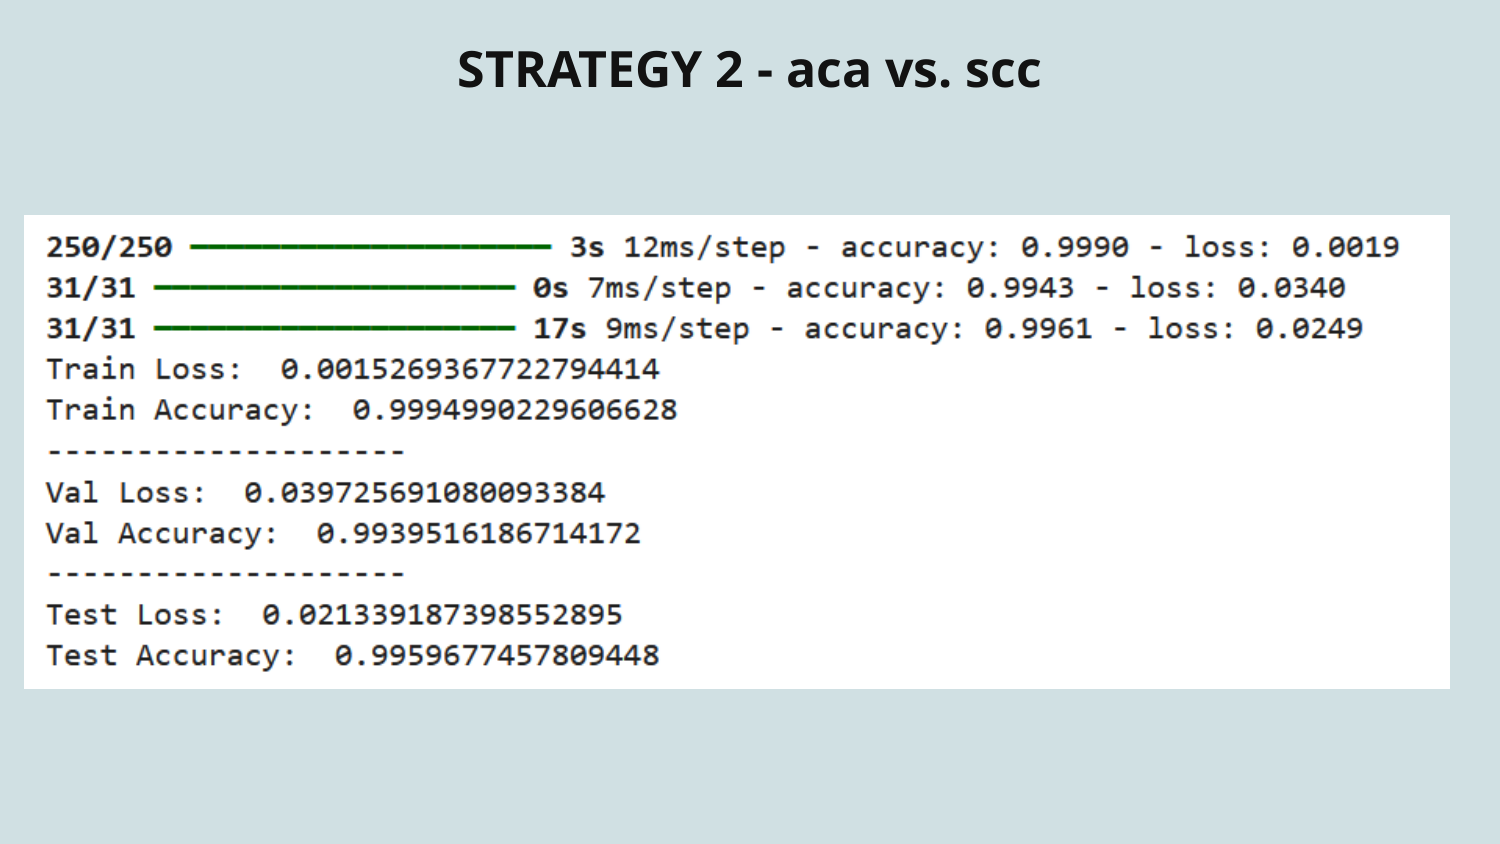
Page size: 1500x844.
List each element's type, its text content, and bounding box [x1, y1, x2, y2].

picture [24, 215, 1450, 689]
list STRATEGY 2 - aca vs. scc [0, 32, 1500, 103]
